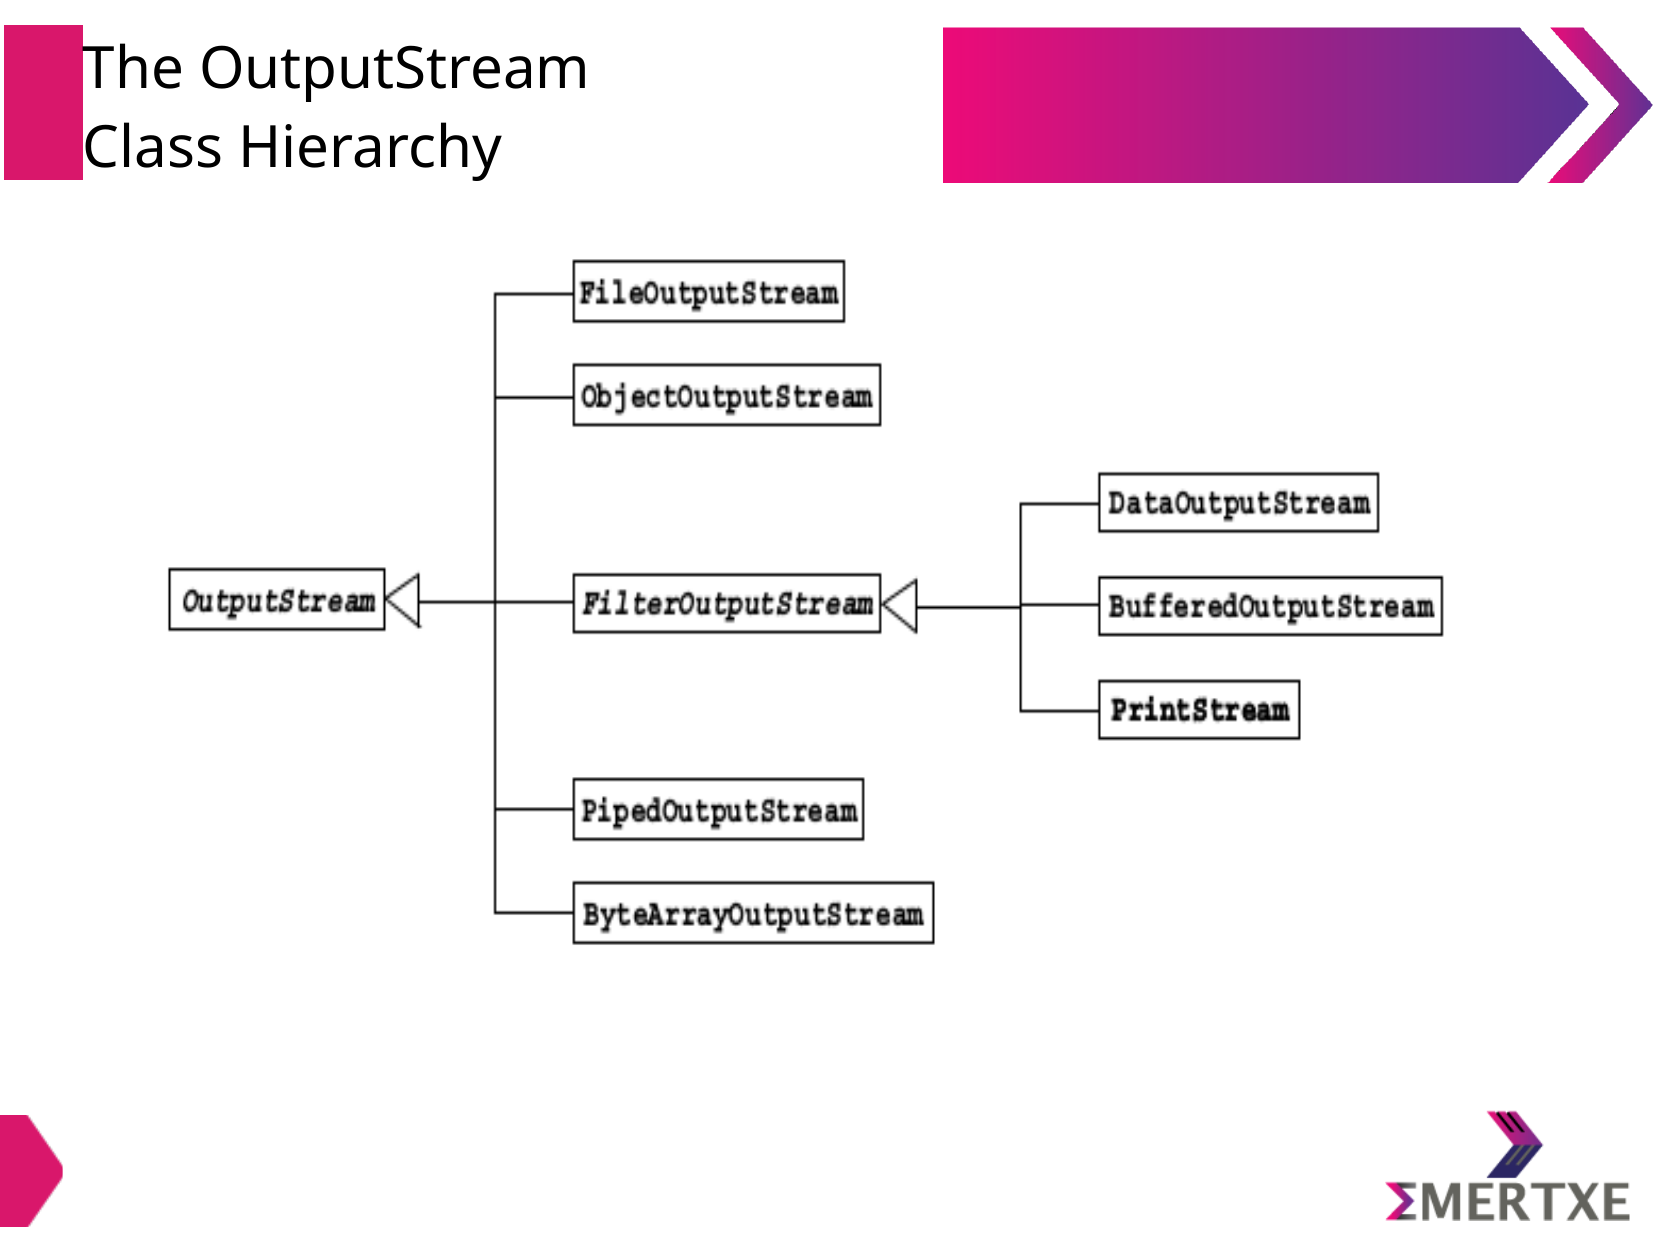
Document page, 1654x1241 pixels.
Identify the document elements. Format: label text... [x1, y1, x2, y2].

picture [135, 239, 1501, 1006]
picture [1385, 1107, 1631, 1221]
title The OutputStream Class Hierarchy [82, 2, 1571, 210]
picture [1571, 27, 1653, 183]
